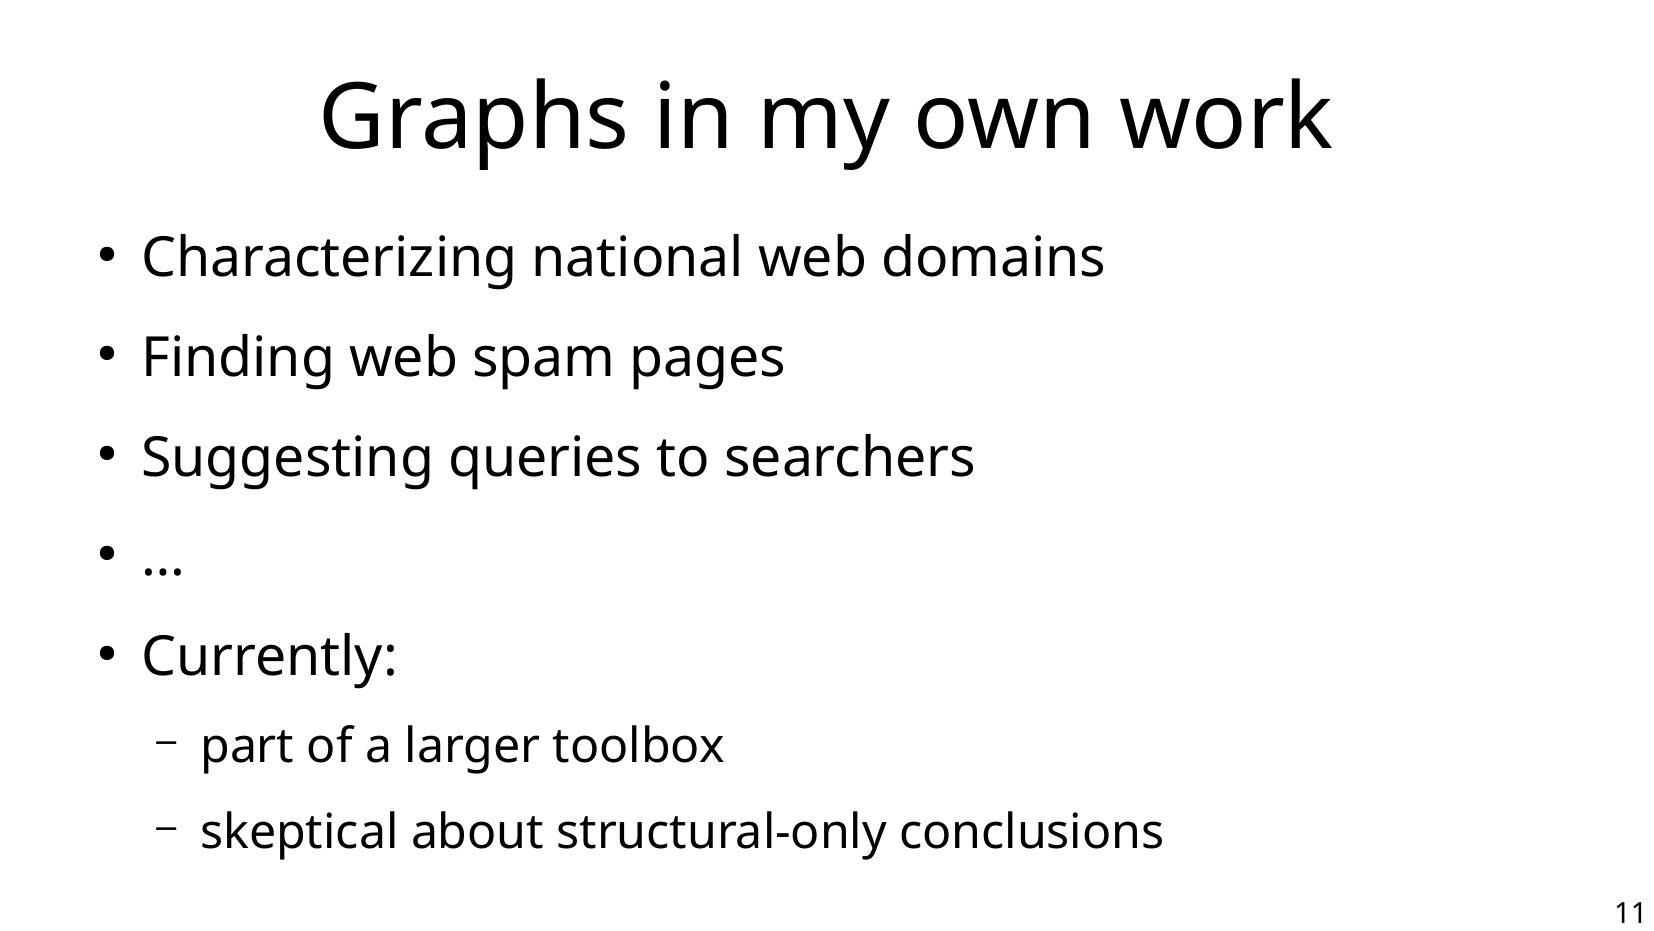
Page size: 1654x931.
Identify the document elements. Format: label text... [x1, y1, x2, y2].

list Characterizing national web domains Finding web spam pages Suggesting queries to searchers … Currently: part of a larger toolbox skeptical about structural-only conclusions [82, 217, 1571, 871]
title Graphs in my own work [82, 1, 1571, 217]
